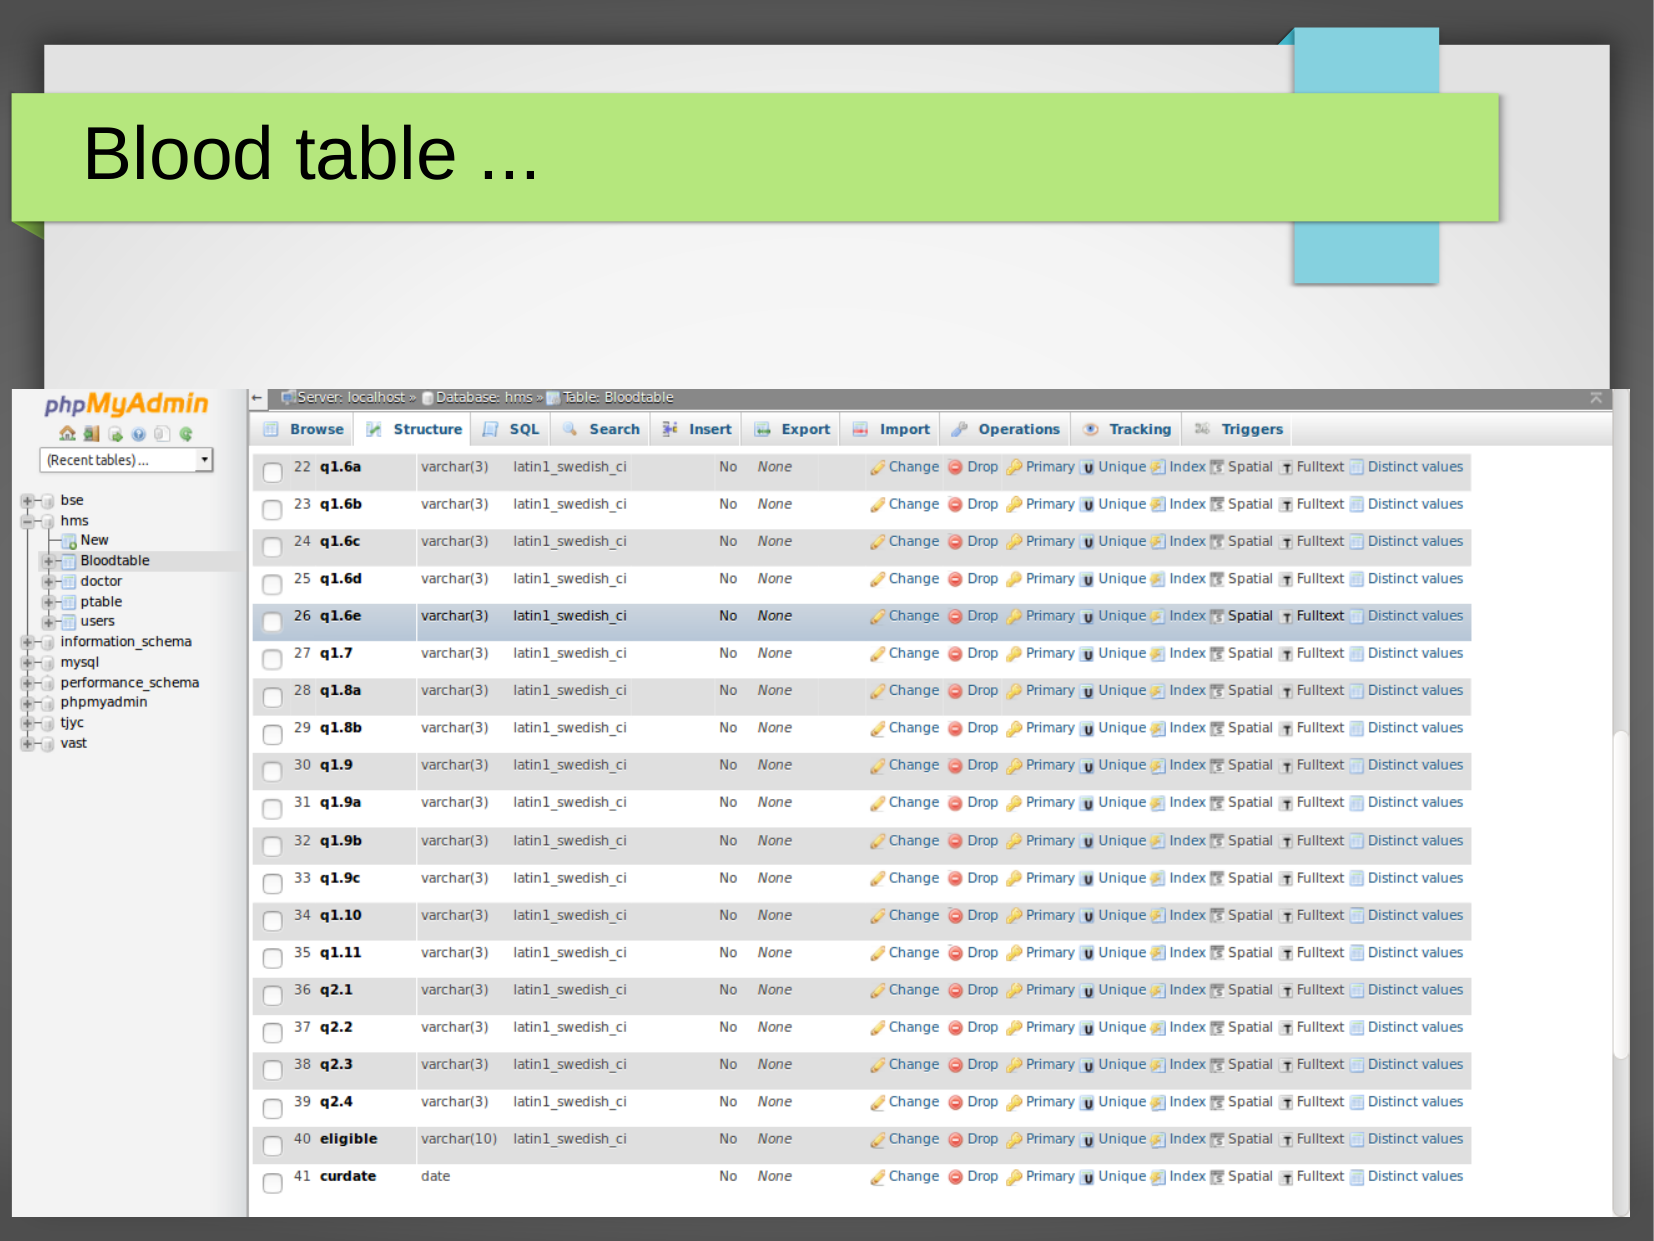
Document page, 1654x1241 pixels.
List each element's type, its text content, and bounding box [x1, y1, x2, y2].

title Blood table ... [82, 94, 1264, 213]
picture [0, 0, 1654, 1241]
